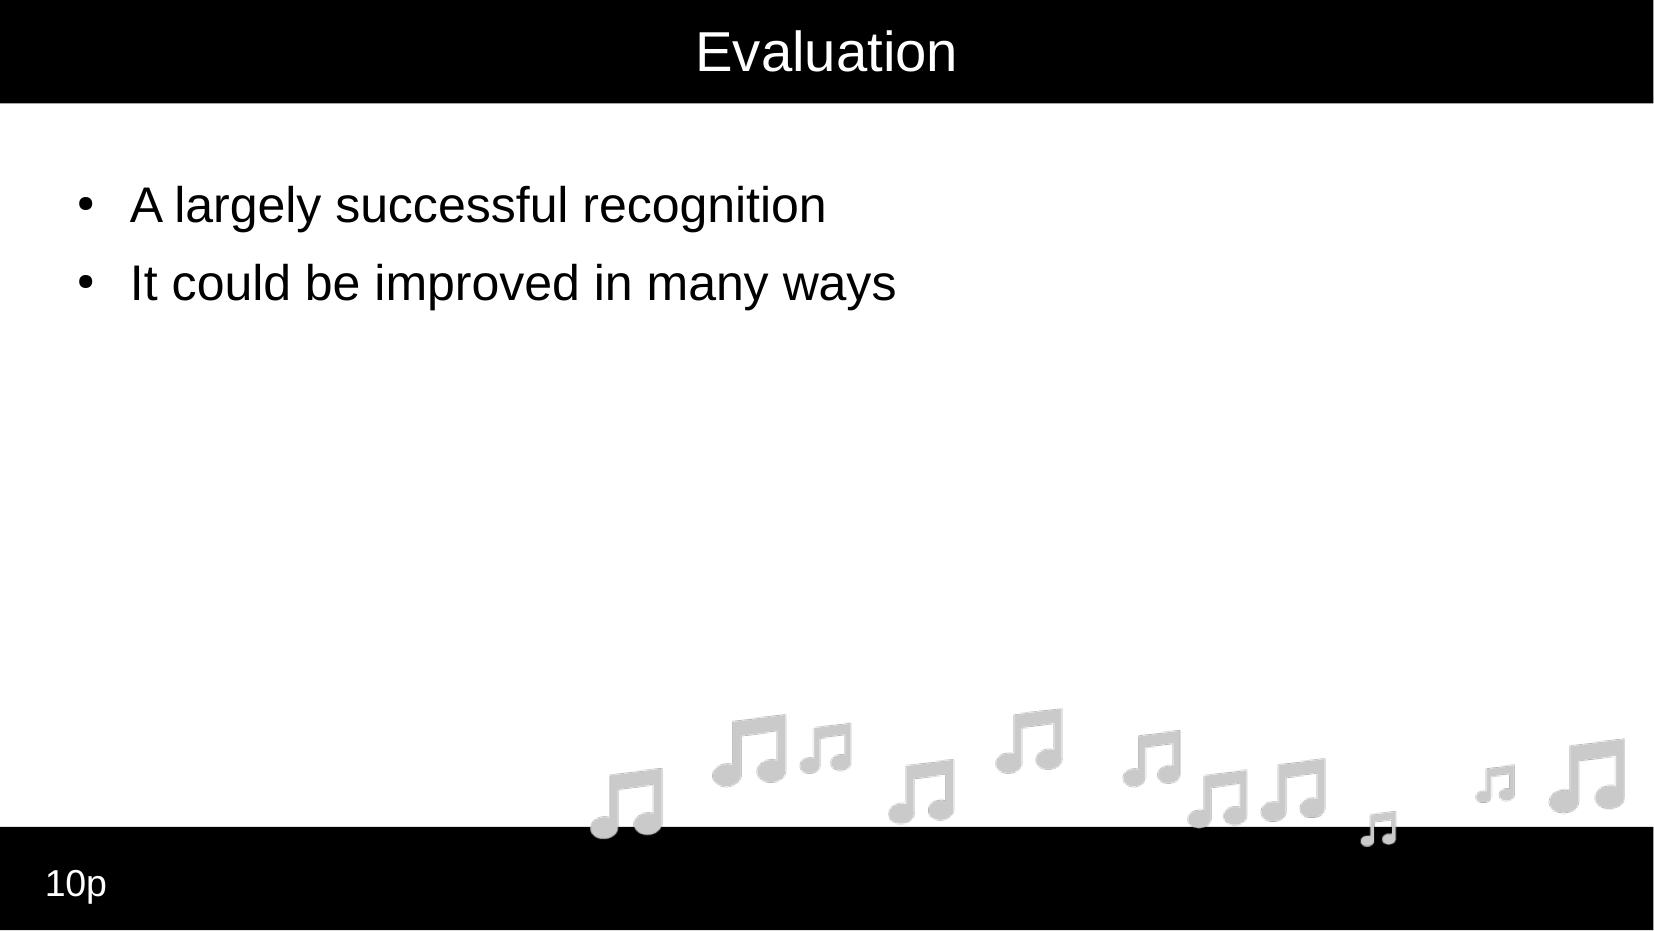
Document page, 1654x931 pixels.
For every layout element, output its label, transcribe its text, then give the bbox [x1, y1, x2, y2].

list A largely successful recognition It could be improved in many ways [59, 177, 1595, 768]
title Evaluation [59, 6, 1595, 98]
text_box 10p [30, 855, 136, 931]
